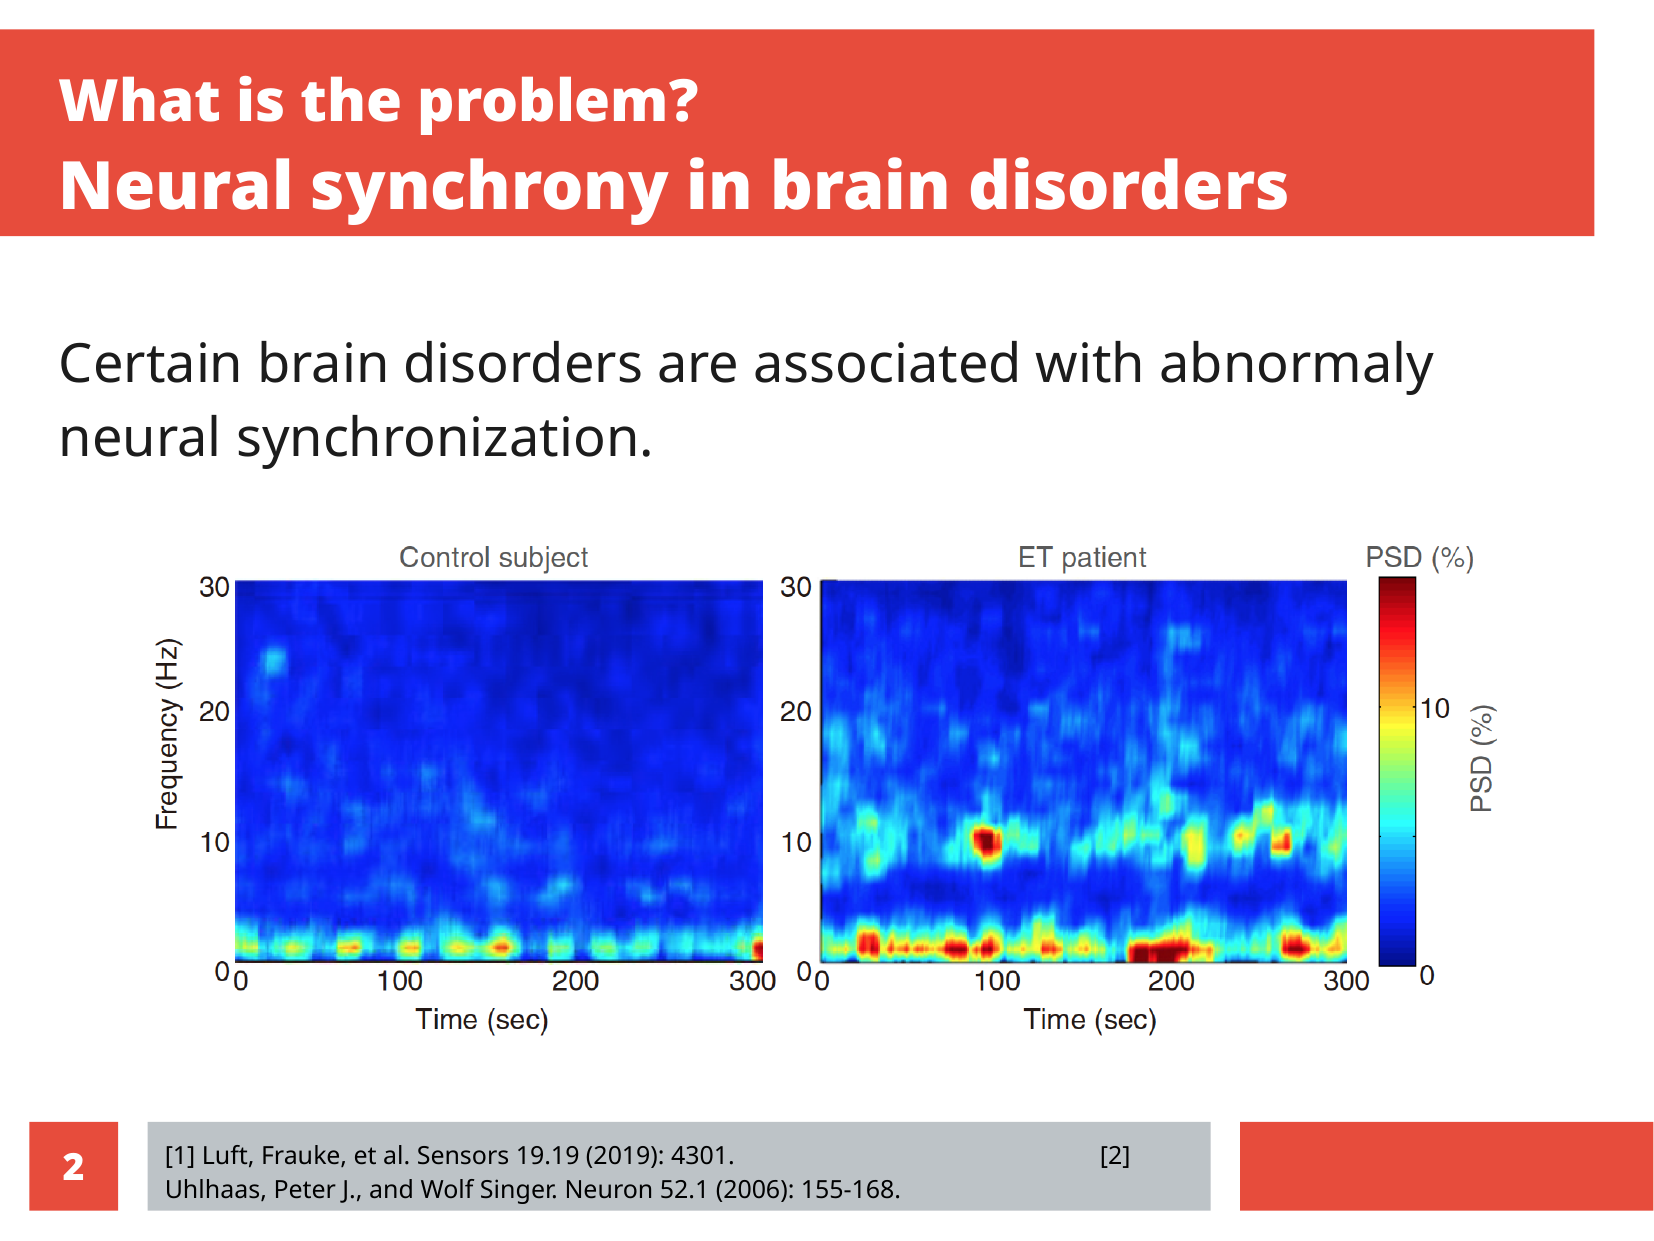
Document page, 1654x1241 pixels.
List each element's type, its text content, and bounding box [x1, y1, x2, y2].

title What is the problem? Neural synchrony in brain disorders [58, 58, 1595, 207]
text_box [1] Luft, Frauke, et al. Sensors 19.19 (2019): 4301. [2] Uhlhaas, Peter J., and Wolf Singer. Neuron 52.1 (2006): 155-168. [150, 1130, 1216, 1205]
list Certain brain disorders are associated with abnormaly neural synchronization. [58, 324, 1565, 1093]
picture [149, 539, 1500, 1042]
